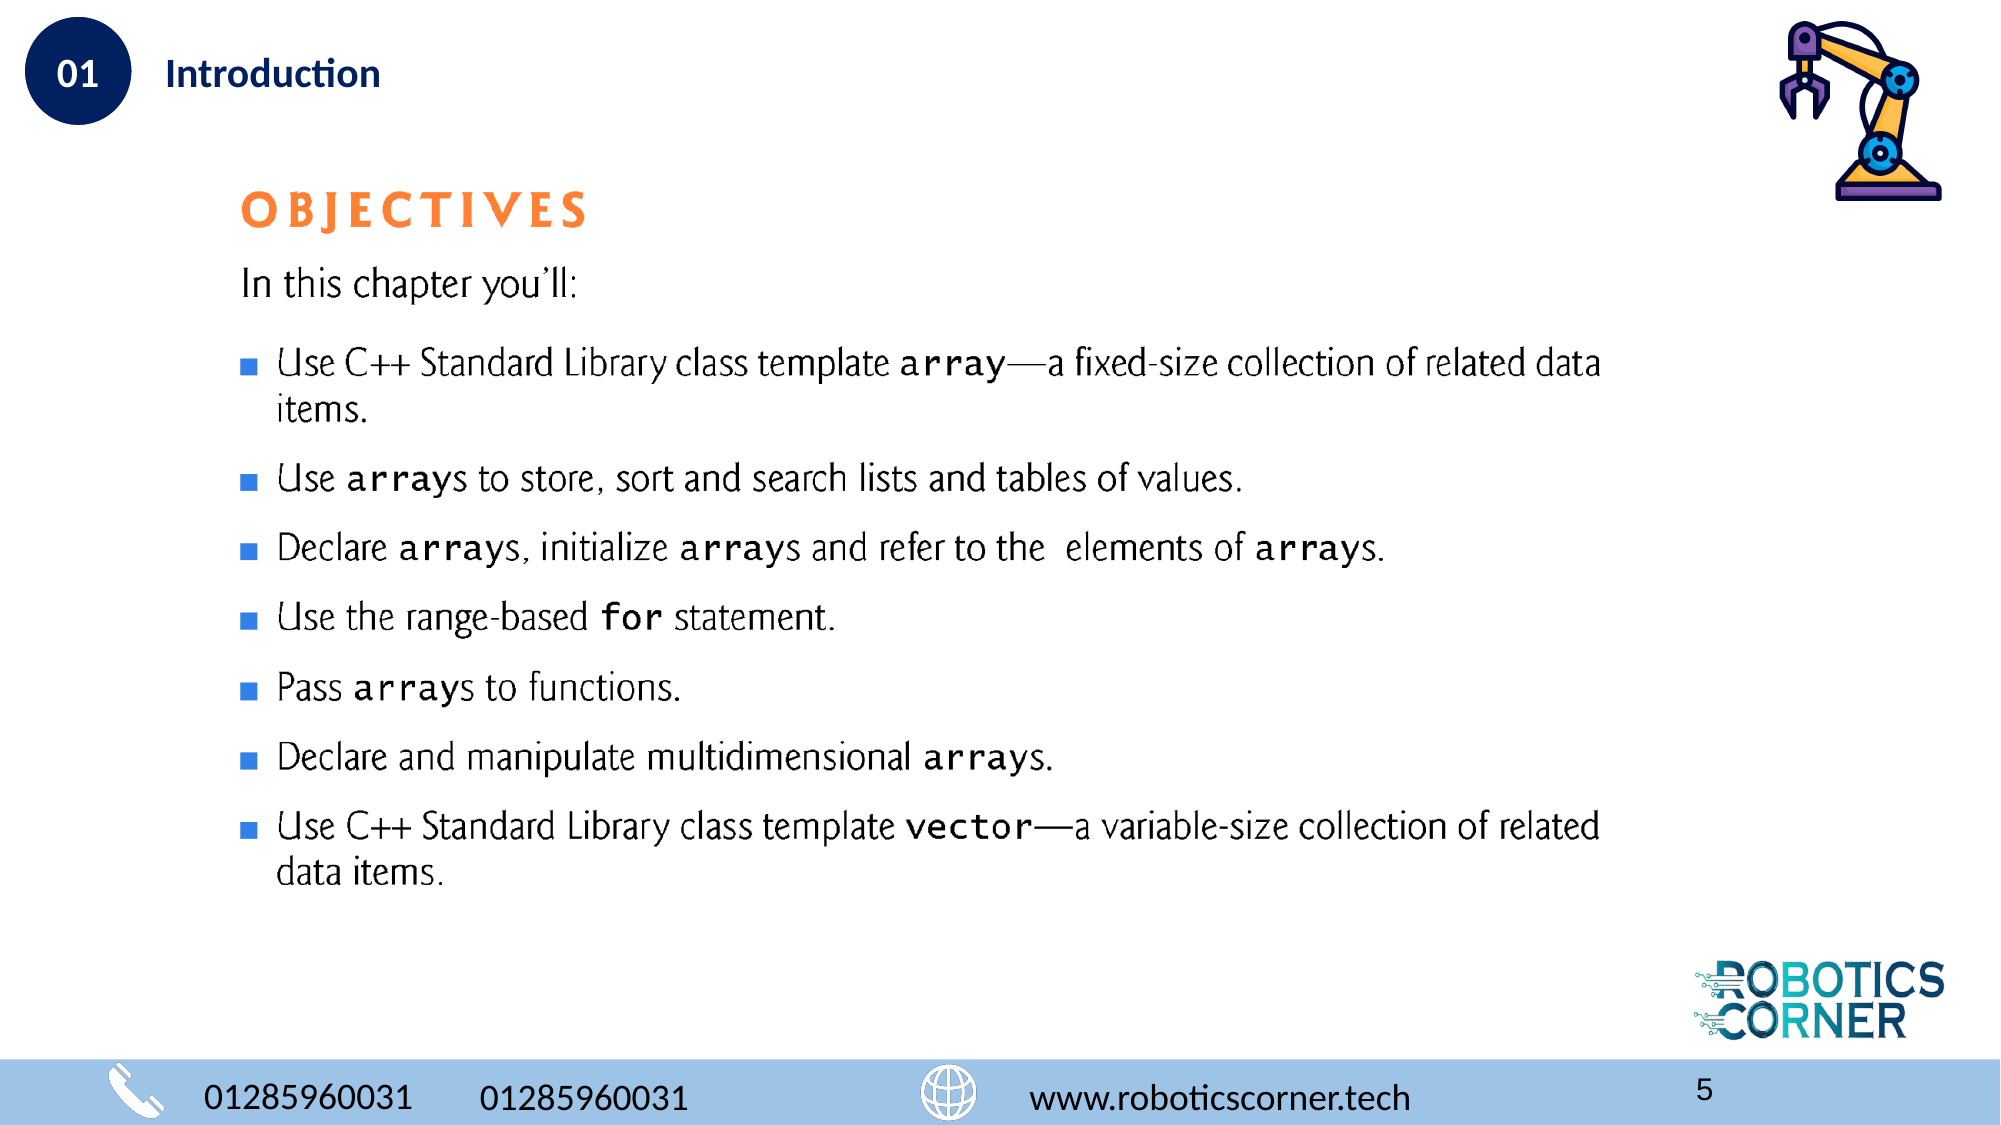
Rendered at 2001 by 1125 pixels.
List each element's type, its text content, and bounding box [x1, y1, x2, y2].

text_box <number> [1681, 1065, 1861, 1115]
picture [103, 1057, 170, 1124]
picture [1680, 859, 1953, 1125]
picture [1771, 21, 1950, 201]
picture [915, 1059, 981, 1125]
picture [240, 191, 1600, 886]
text_box Introduction [150, 38, 622, 103]
text_box 01 [22, 14, 134, 128]
